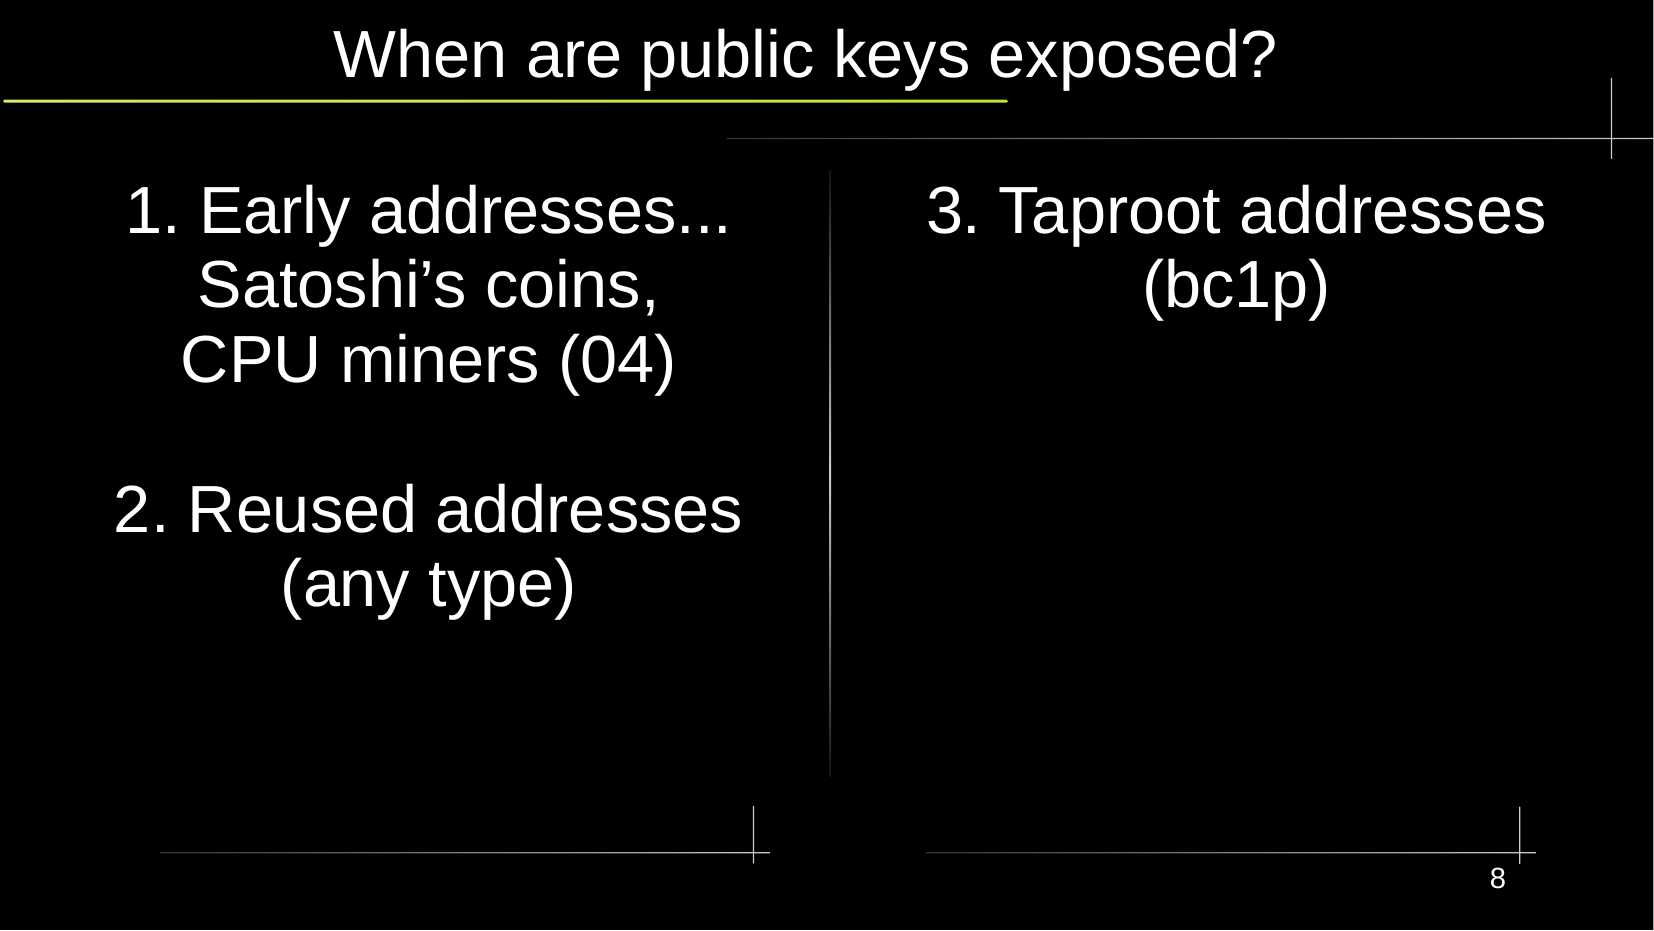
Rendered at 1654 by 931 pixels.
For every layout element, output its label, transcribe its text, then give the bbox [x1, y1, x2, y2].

subtitle When are public keys exposed? [23, 11, 1589, 96]
text_box 1. Early addresses... Satoshi’s coins, CPU miners (04) 2. Reused addresses (any type) [25, 107, 832, 911]
text_box 3. Taproot addresses (bc1p) [832, 107, 1641, 911]
